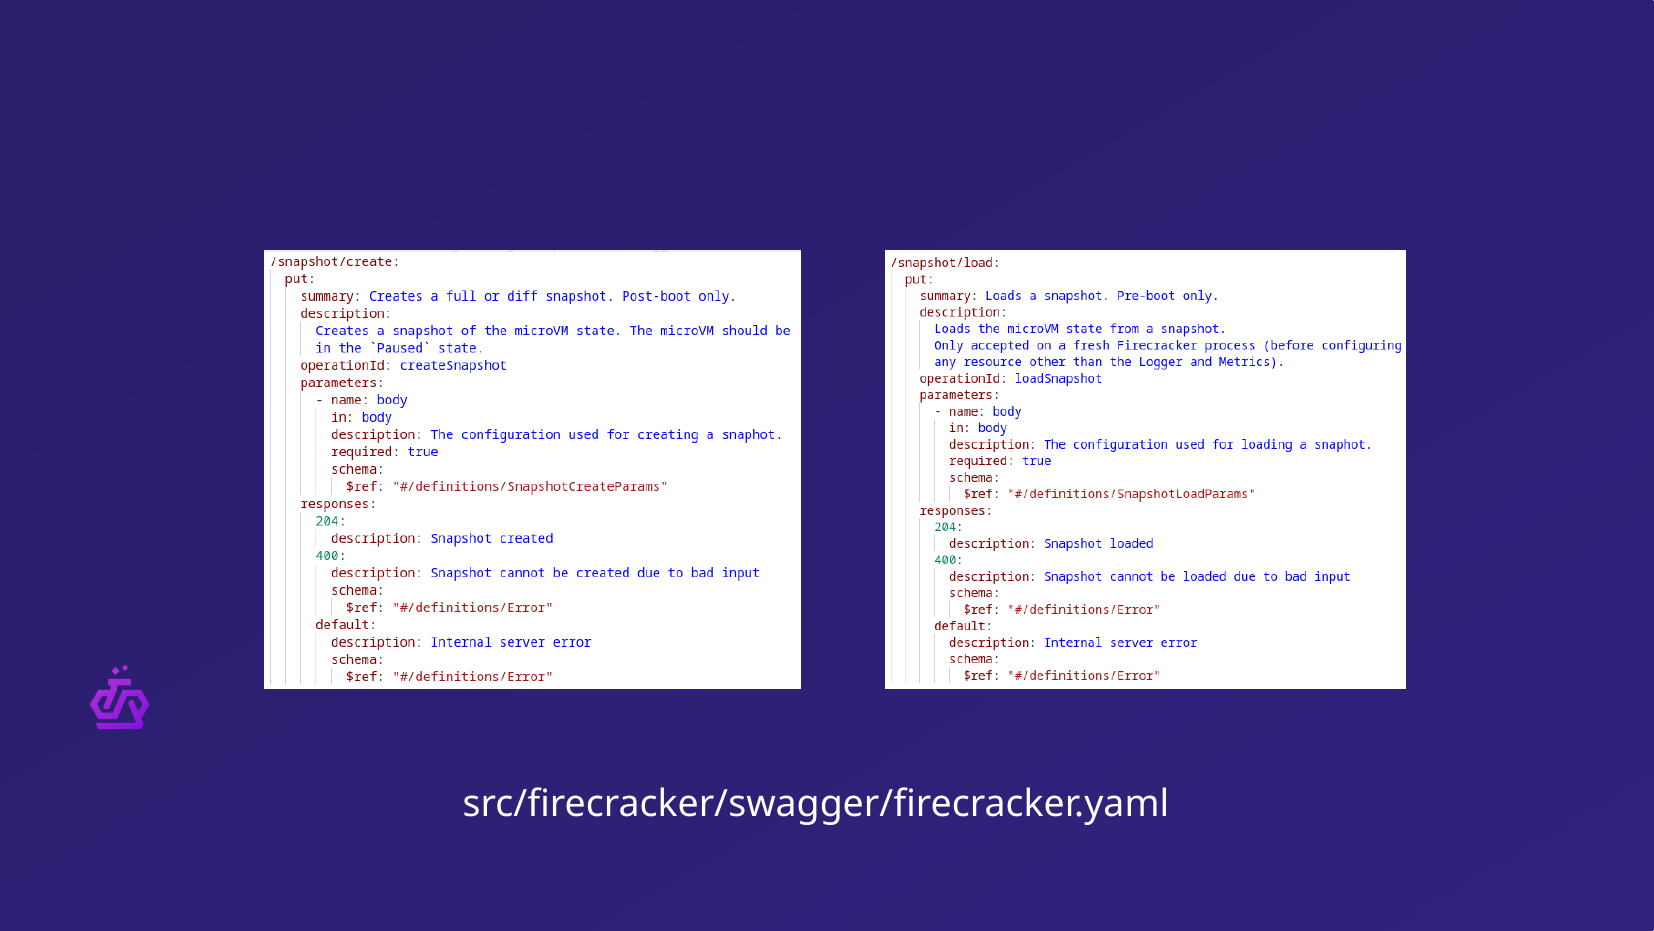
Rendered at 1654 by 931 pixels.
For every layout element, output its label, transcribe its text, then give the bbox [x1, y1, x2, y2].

picture [264, 250, 801, 689]
text_box src/firecracker/swagger/firecracker.yaml [447, 703, 1206, 900]
picture [70, 643, 150, 755]
picture [885, 250, 1406, 689]
